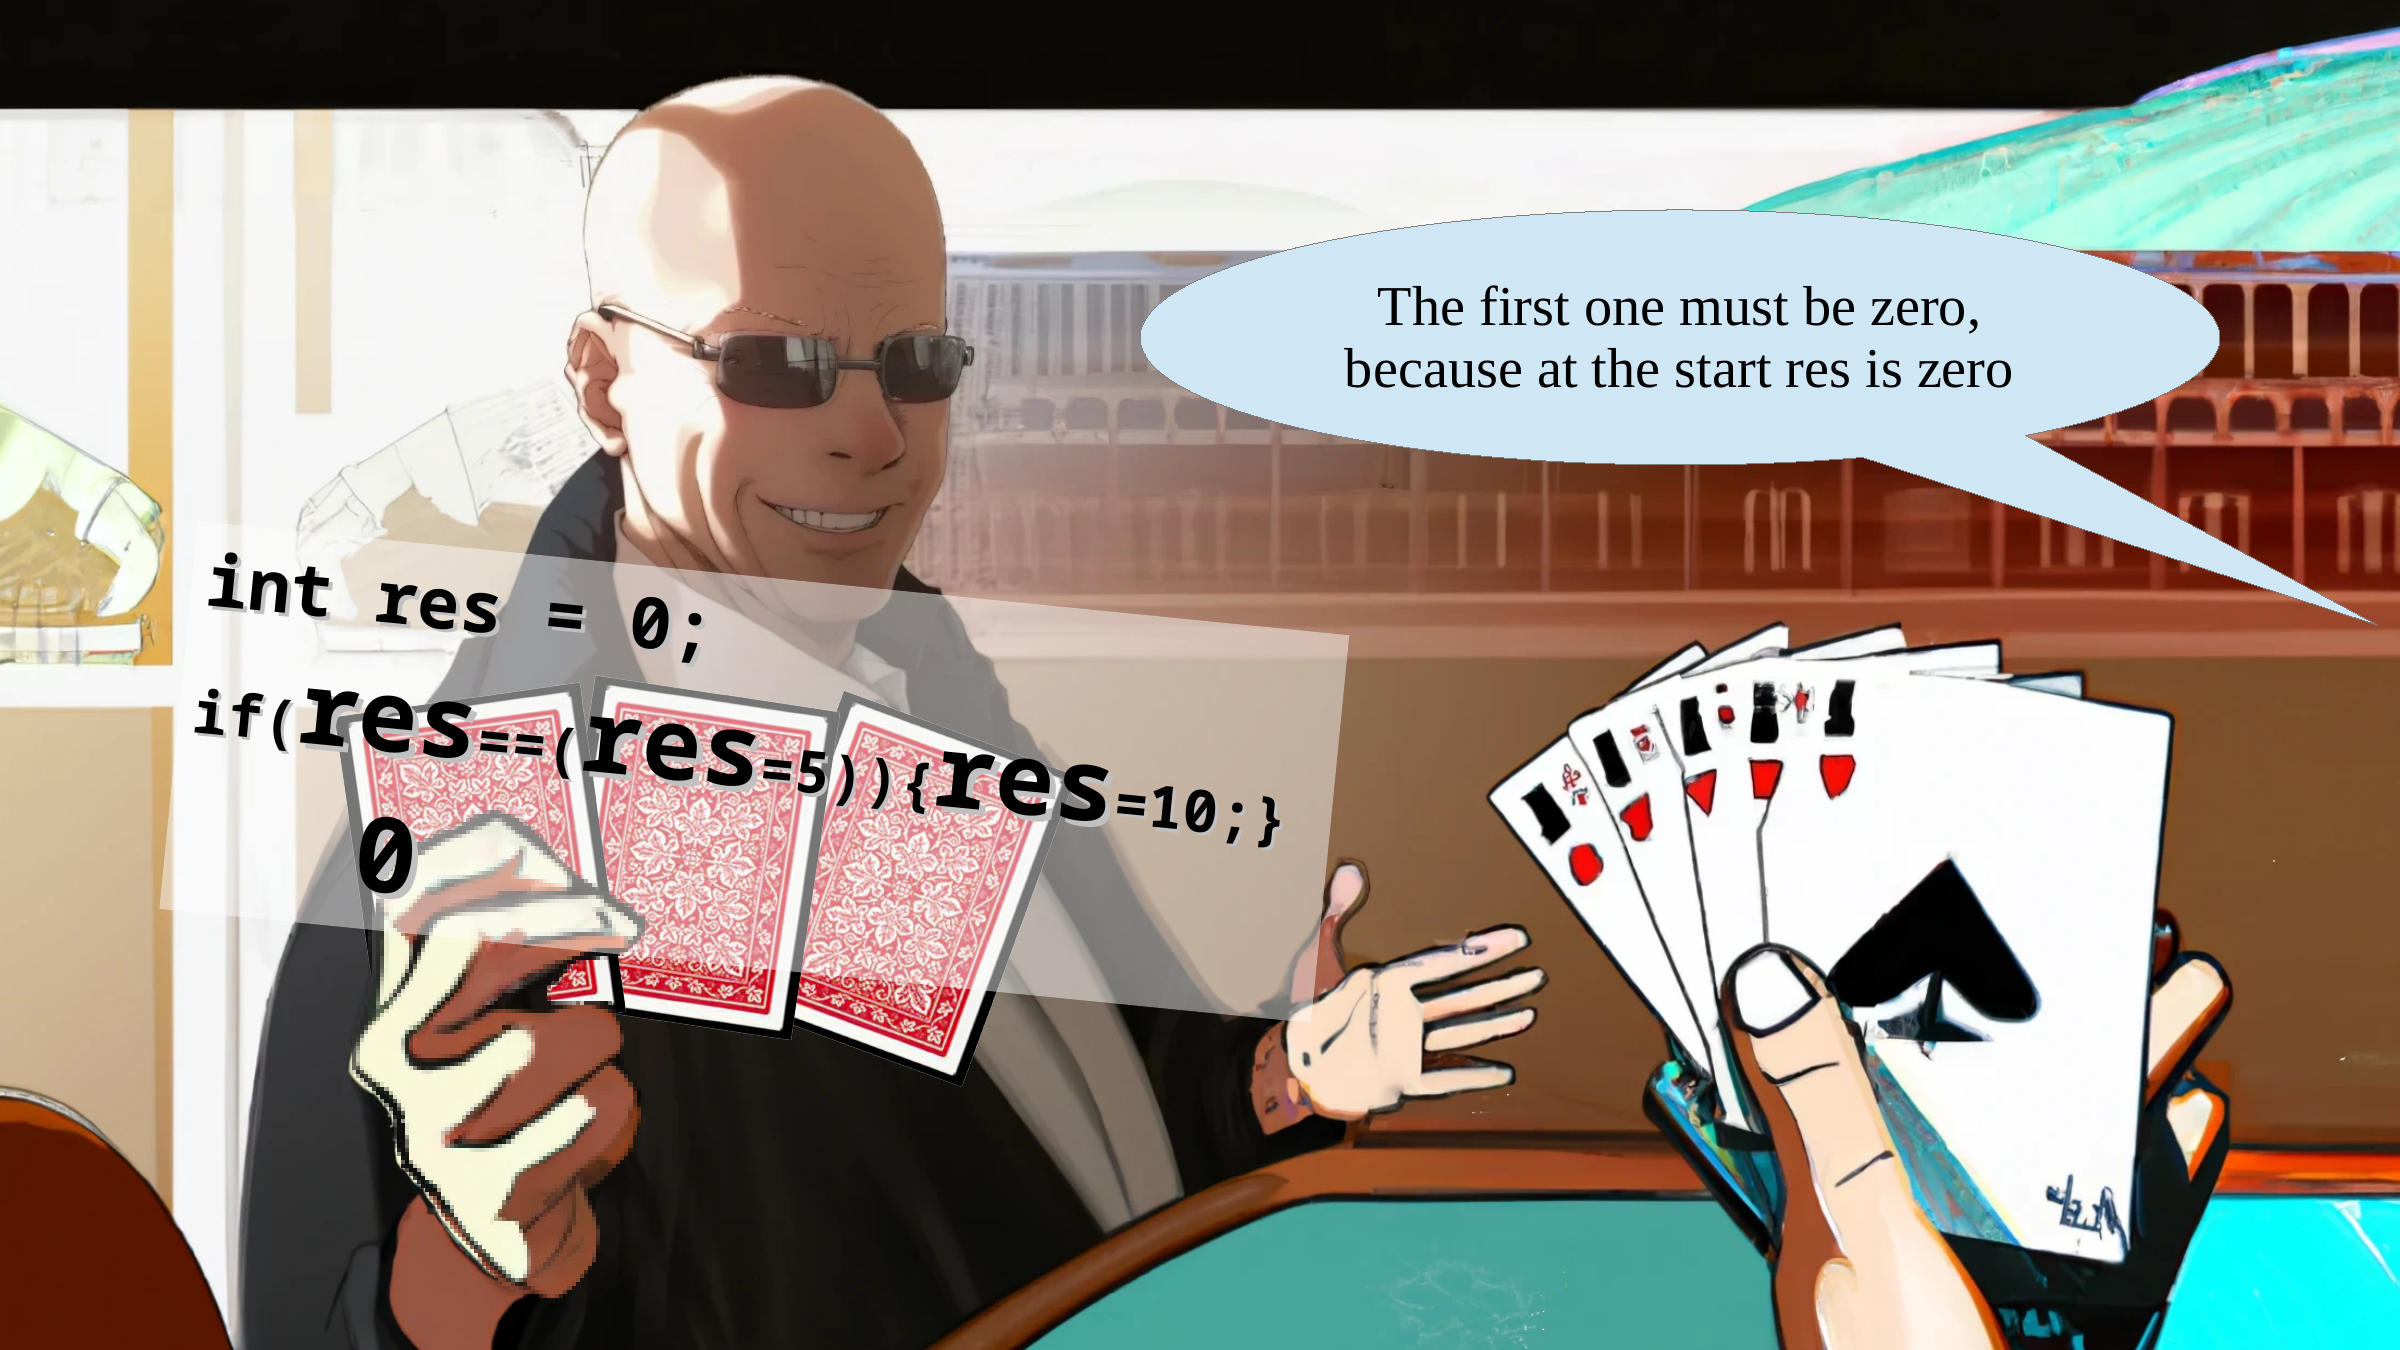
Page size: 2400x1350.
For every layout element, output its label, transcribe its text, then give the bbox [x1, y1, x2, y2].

text_box The first one must be zero, because at the start res is zero [1140, 209, 2378, 626]
picture [0, 0, 2400, 1350]
text_box int res = 0; if(res==(res=5)){res=10;} 0 [165, 521, 1350, 961]
